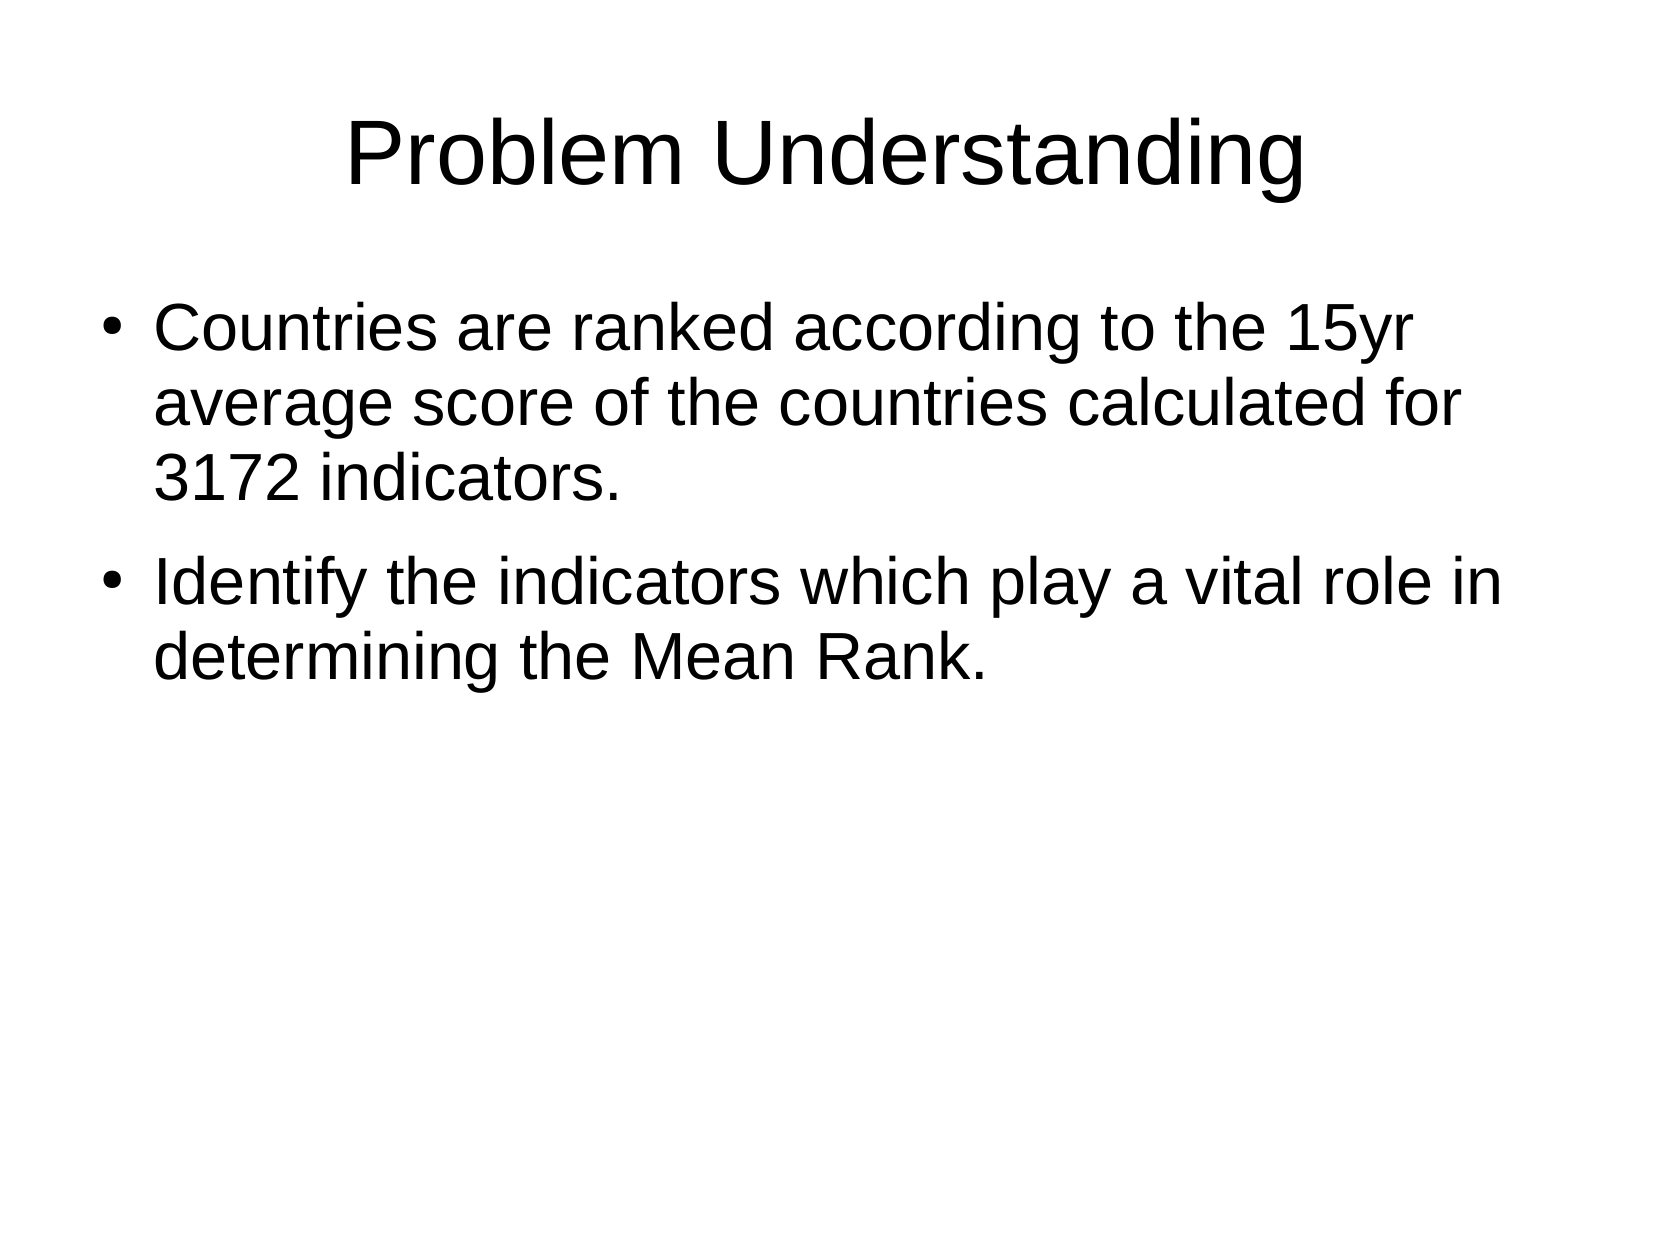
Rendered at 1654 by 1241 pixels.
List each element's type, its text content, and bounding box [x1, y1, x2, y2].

title Problem Understanding [82, 49, 1571, 257]
list Countries are ranked according to the 15yr average score of the countries calculated for 3172 indicators. Identify the indicators which play a vital role in determining the Mean Rank. [82, 290, 1571, 1010]
